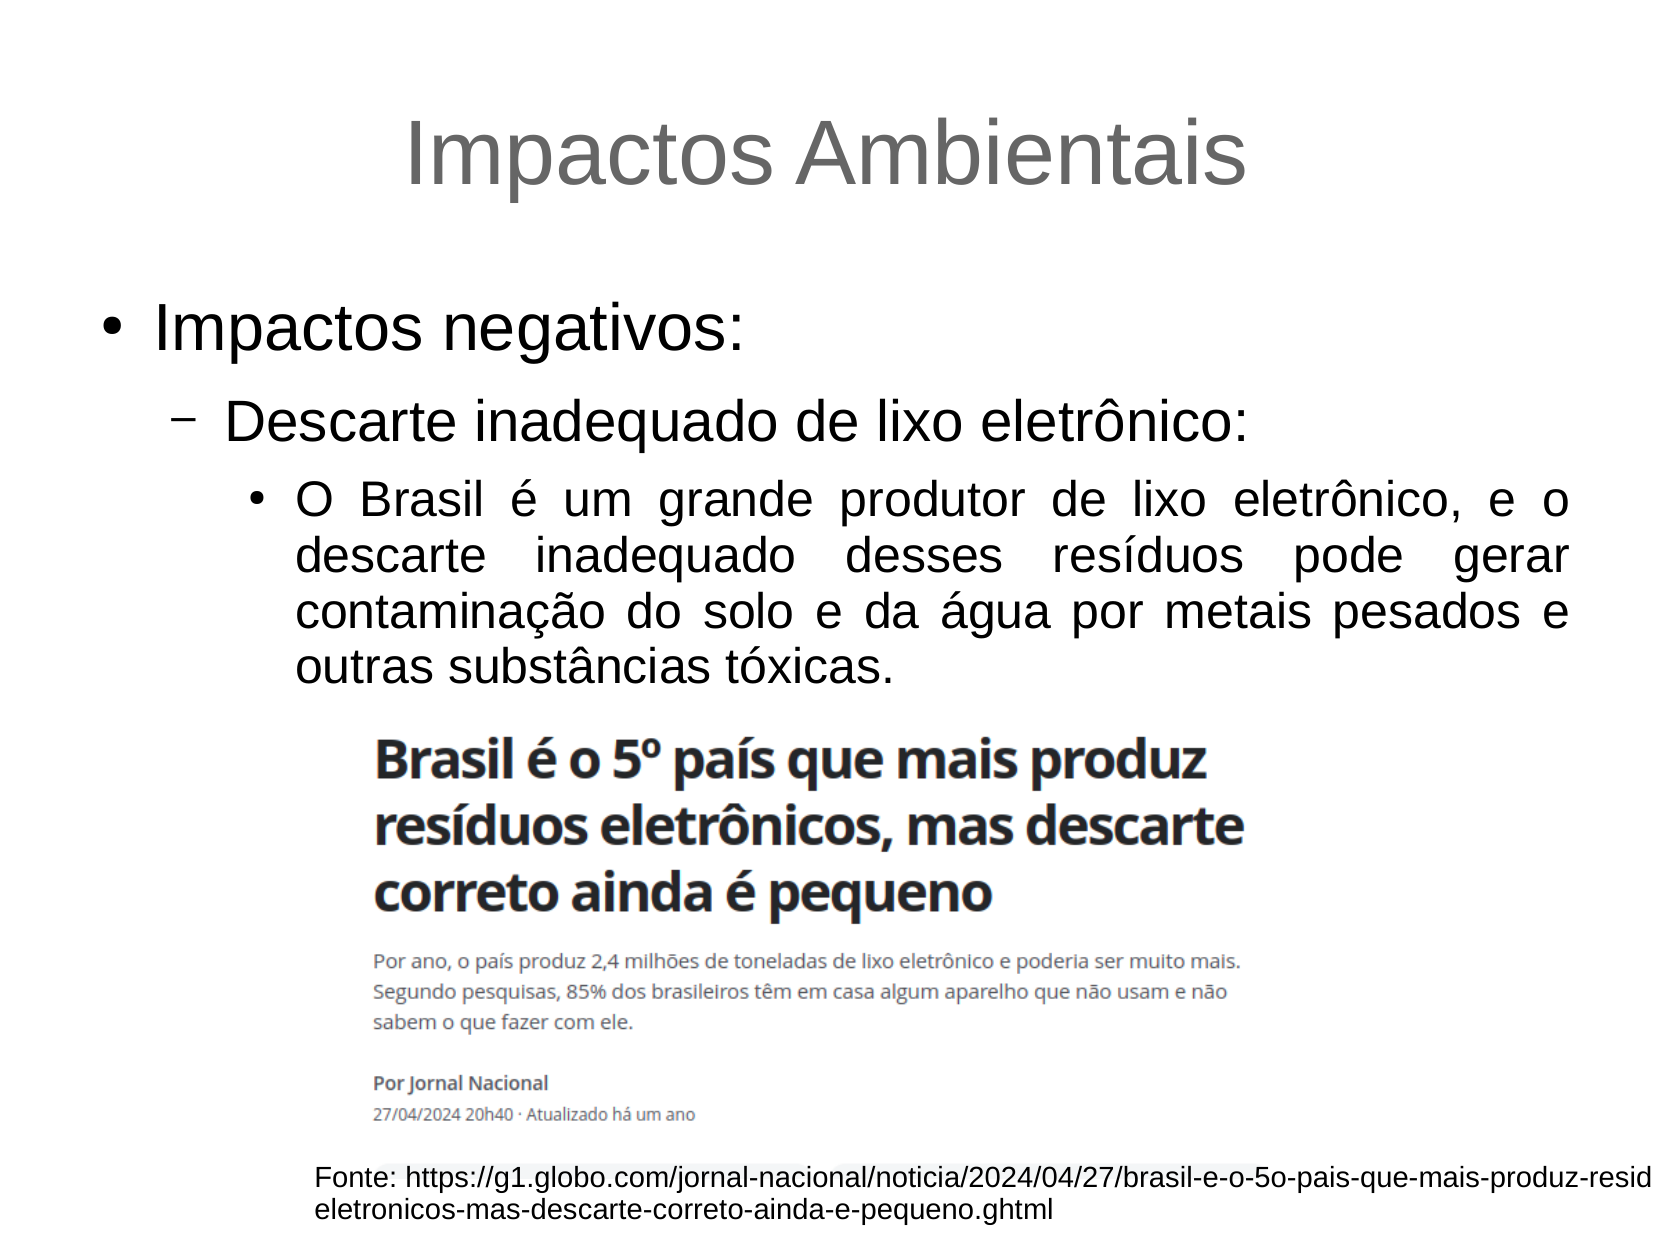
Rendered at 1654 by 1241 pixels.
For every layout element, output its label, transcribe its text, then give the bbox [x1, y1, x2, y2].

picture [326, 708, 1323, 1153]
text_box Fonte: https://g1.globo.com/jornal-nacional/noticia/2024/04/27/brasil-e-o-5o-pais-que-mais-produz-residuos-eletronicos-mas-descarte-correto-ainda-e-pequeno.ghtml [299, 1153, 1654, 1241]
title Impactos Ambientais [82, 49, 1571, 257]
list Impactos negativos: Descarte inadequado de lixo eletrônico: O Brasil é um grande produtor de lixo eletrônico, e o descarte inadequado desses resíduos pode gerar contaminação do solo e da água por metais pesados e outras substâncias tóxicas. [82, 290, 1571, 1158]
